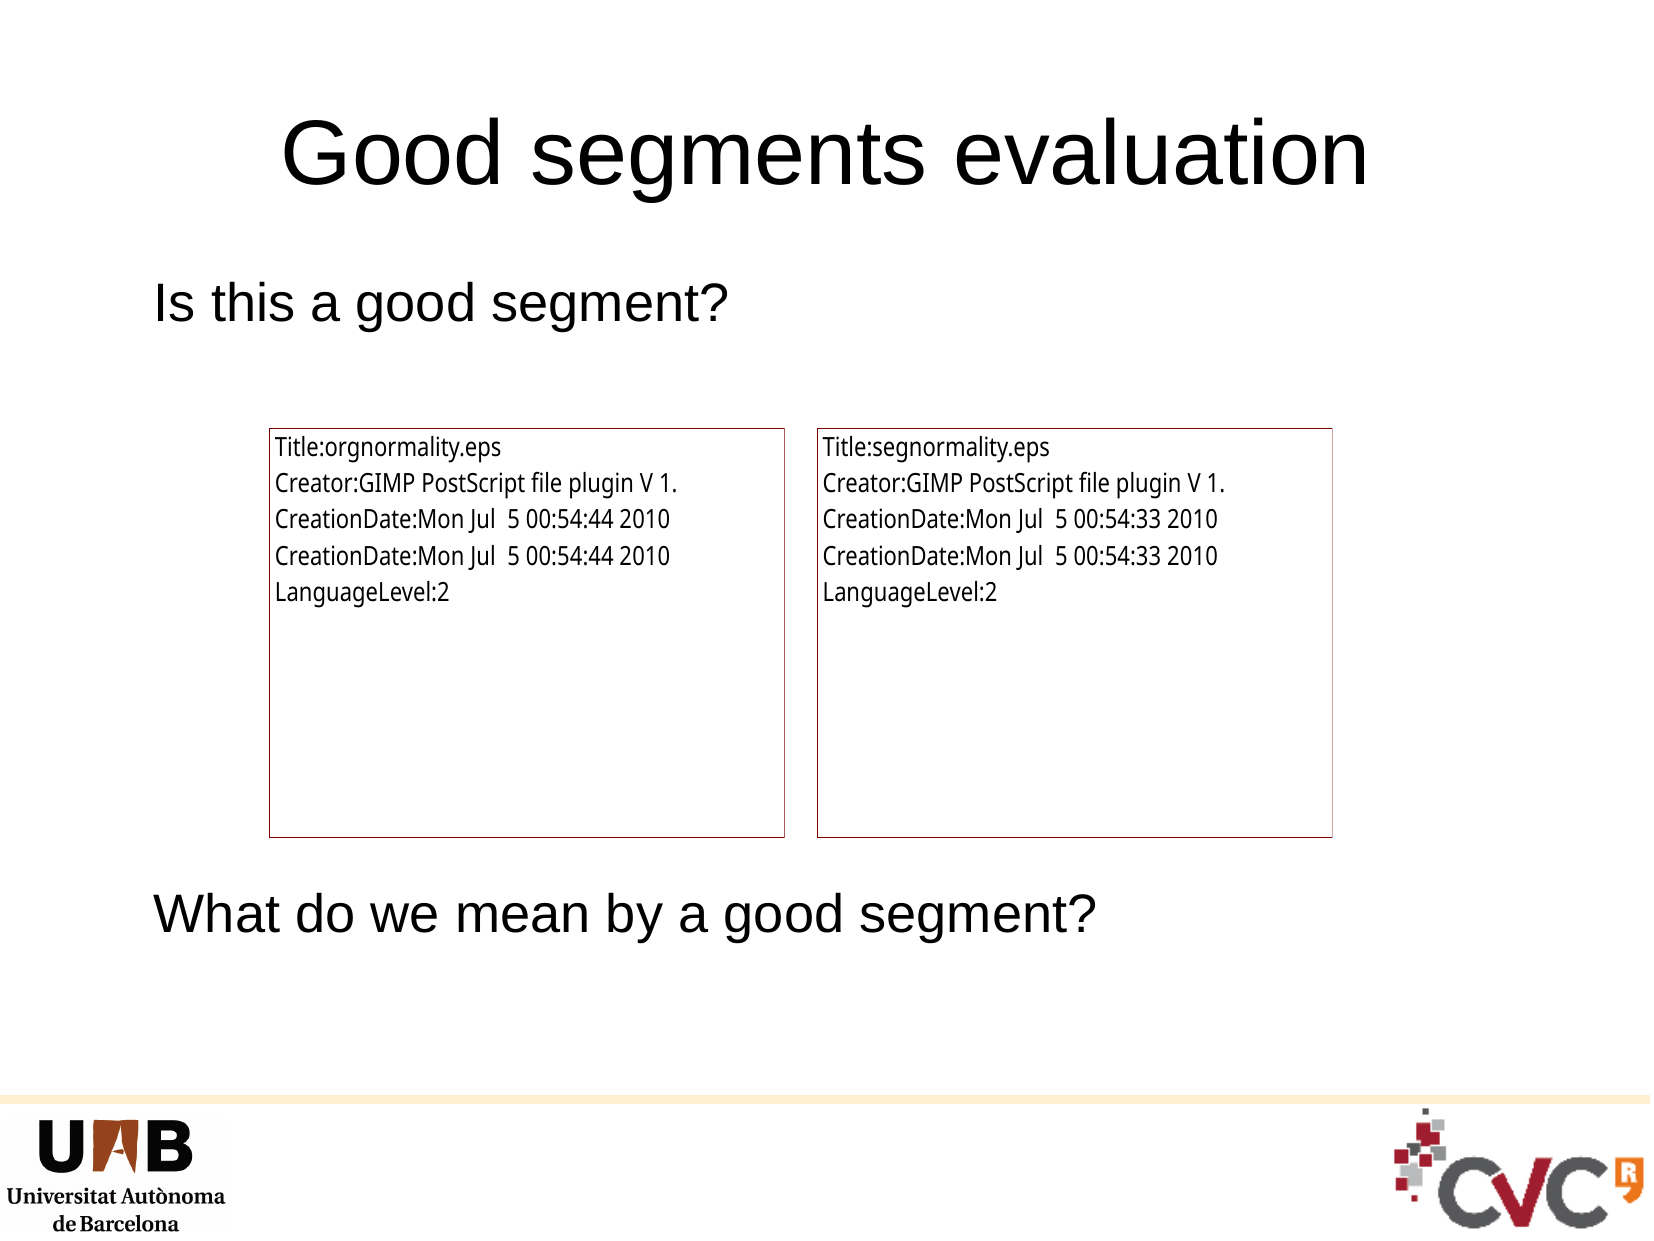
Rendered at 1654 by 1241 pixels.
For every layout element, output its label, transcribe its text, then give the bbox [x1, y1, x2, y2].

title Good segments evaluation [82, 56, 1571, 250]
list Is this a good segment? What do we mean by a good segment? [82, 272, 1571, 1091]
picture [7, 1119, 226, 1232]
picture [1393, 1107, 1650, 1235]
